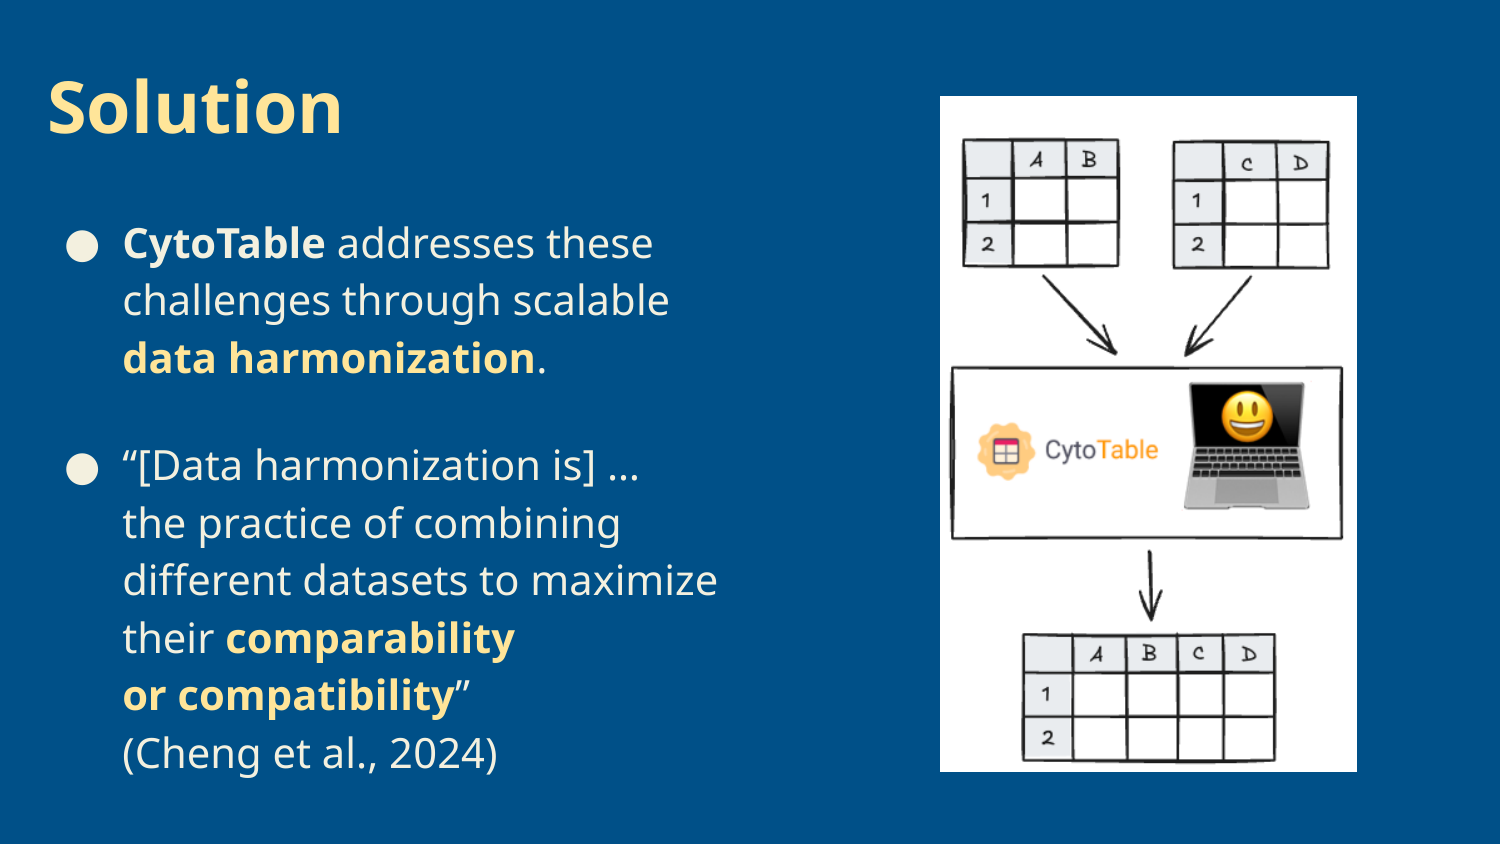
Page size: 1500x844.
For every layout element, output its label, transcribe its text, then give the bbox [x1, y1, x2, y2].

text_box Solution [32, 56, 525, 165]
list CytoTable addresses these challenges through scalable data harmonization. “[Data harmonization is] … the practice of combining different datasets to maximize their comparability or compatibility” (Cheng et al., 2024) [32, 201, 741, 784]
picture [940, 96, 1357, 772]
